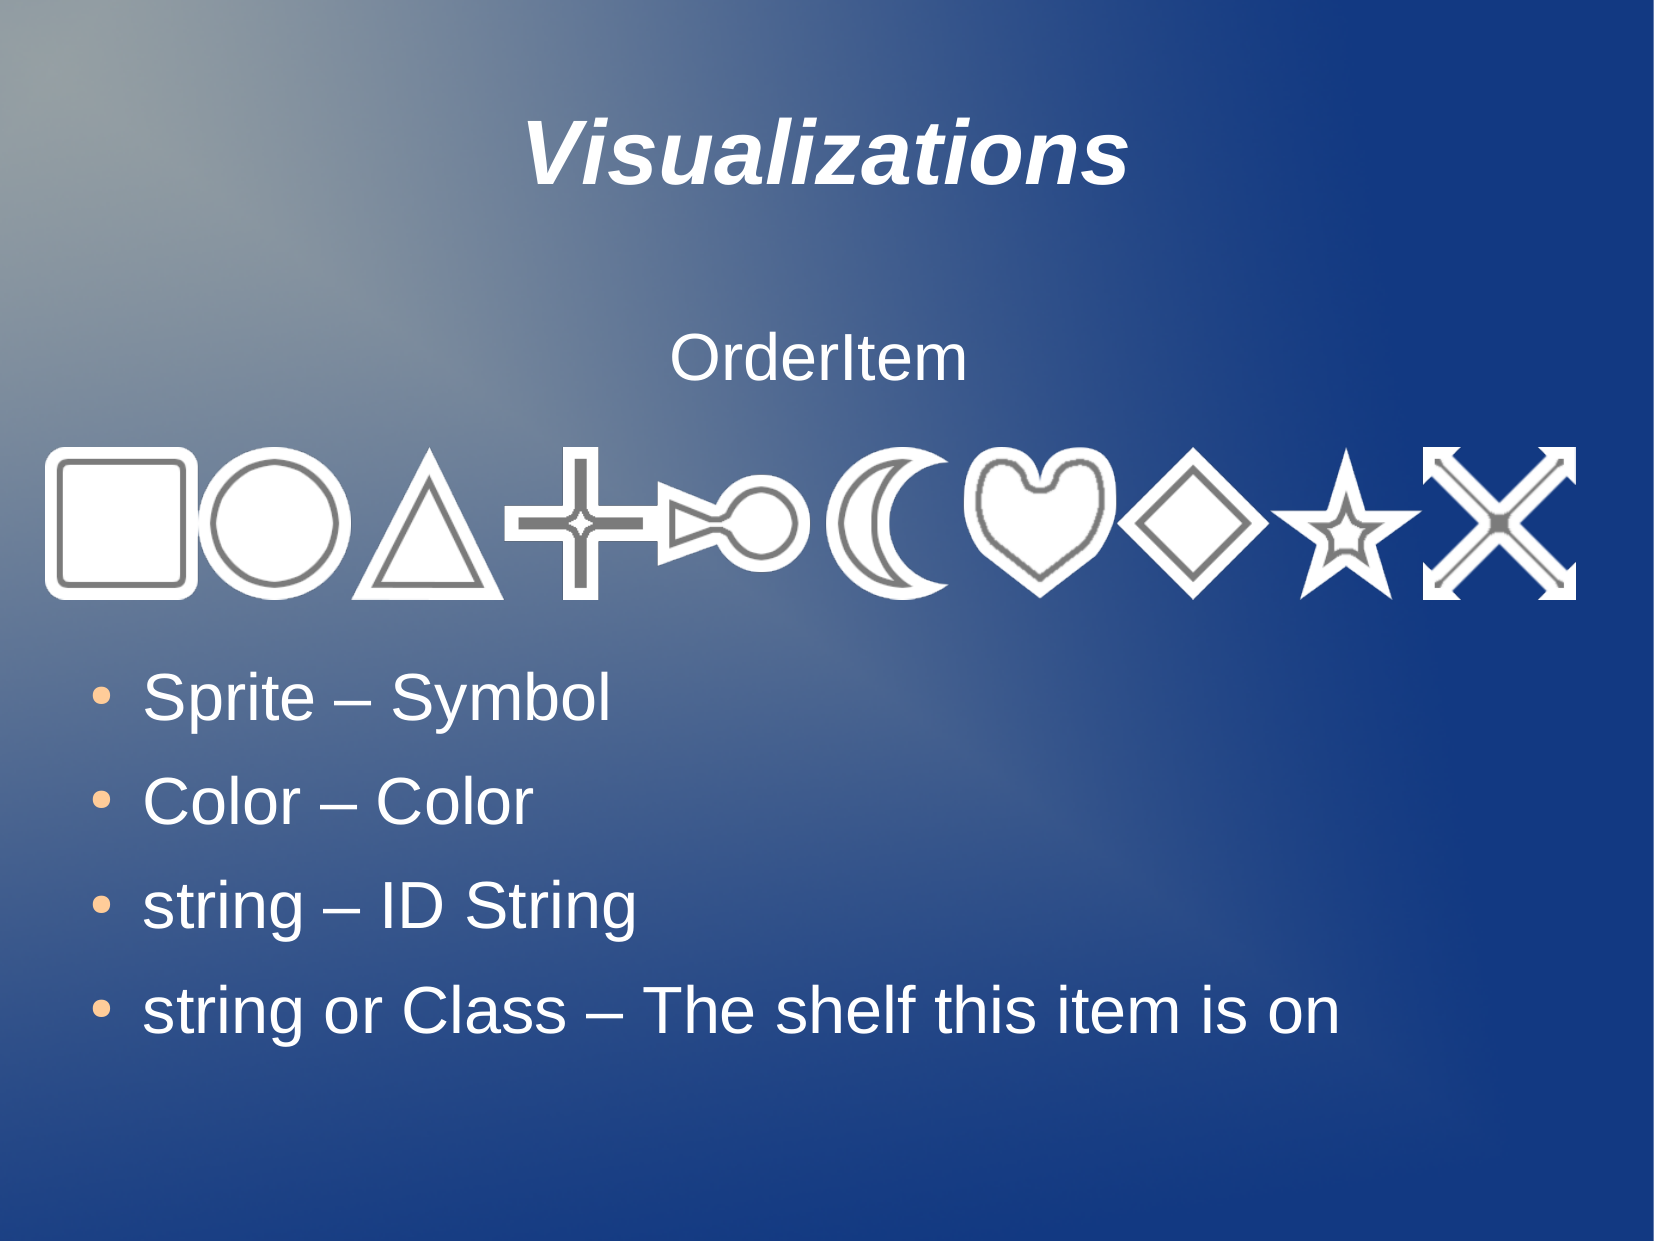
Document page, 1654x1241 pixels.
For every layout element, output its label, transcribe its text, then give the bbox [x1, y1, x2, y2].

list Sprite – Symbol Color – Color string – ID String string or Class – The shelf this item is on [71, 660, 1561, 1201]
picture [0, 0, 1654, 1241]
list OrderItem [75, 320, 1564, 406]
title Visualizations [82, 49, 1571, 257]
